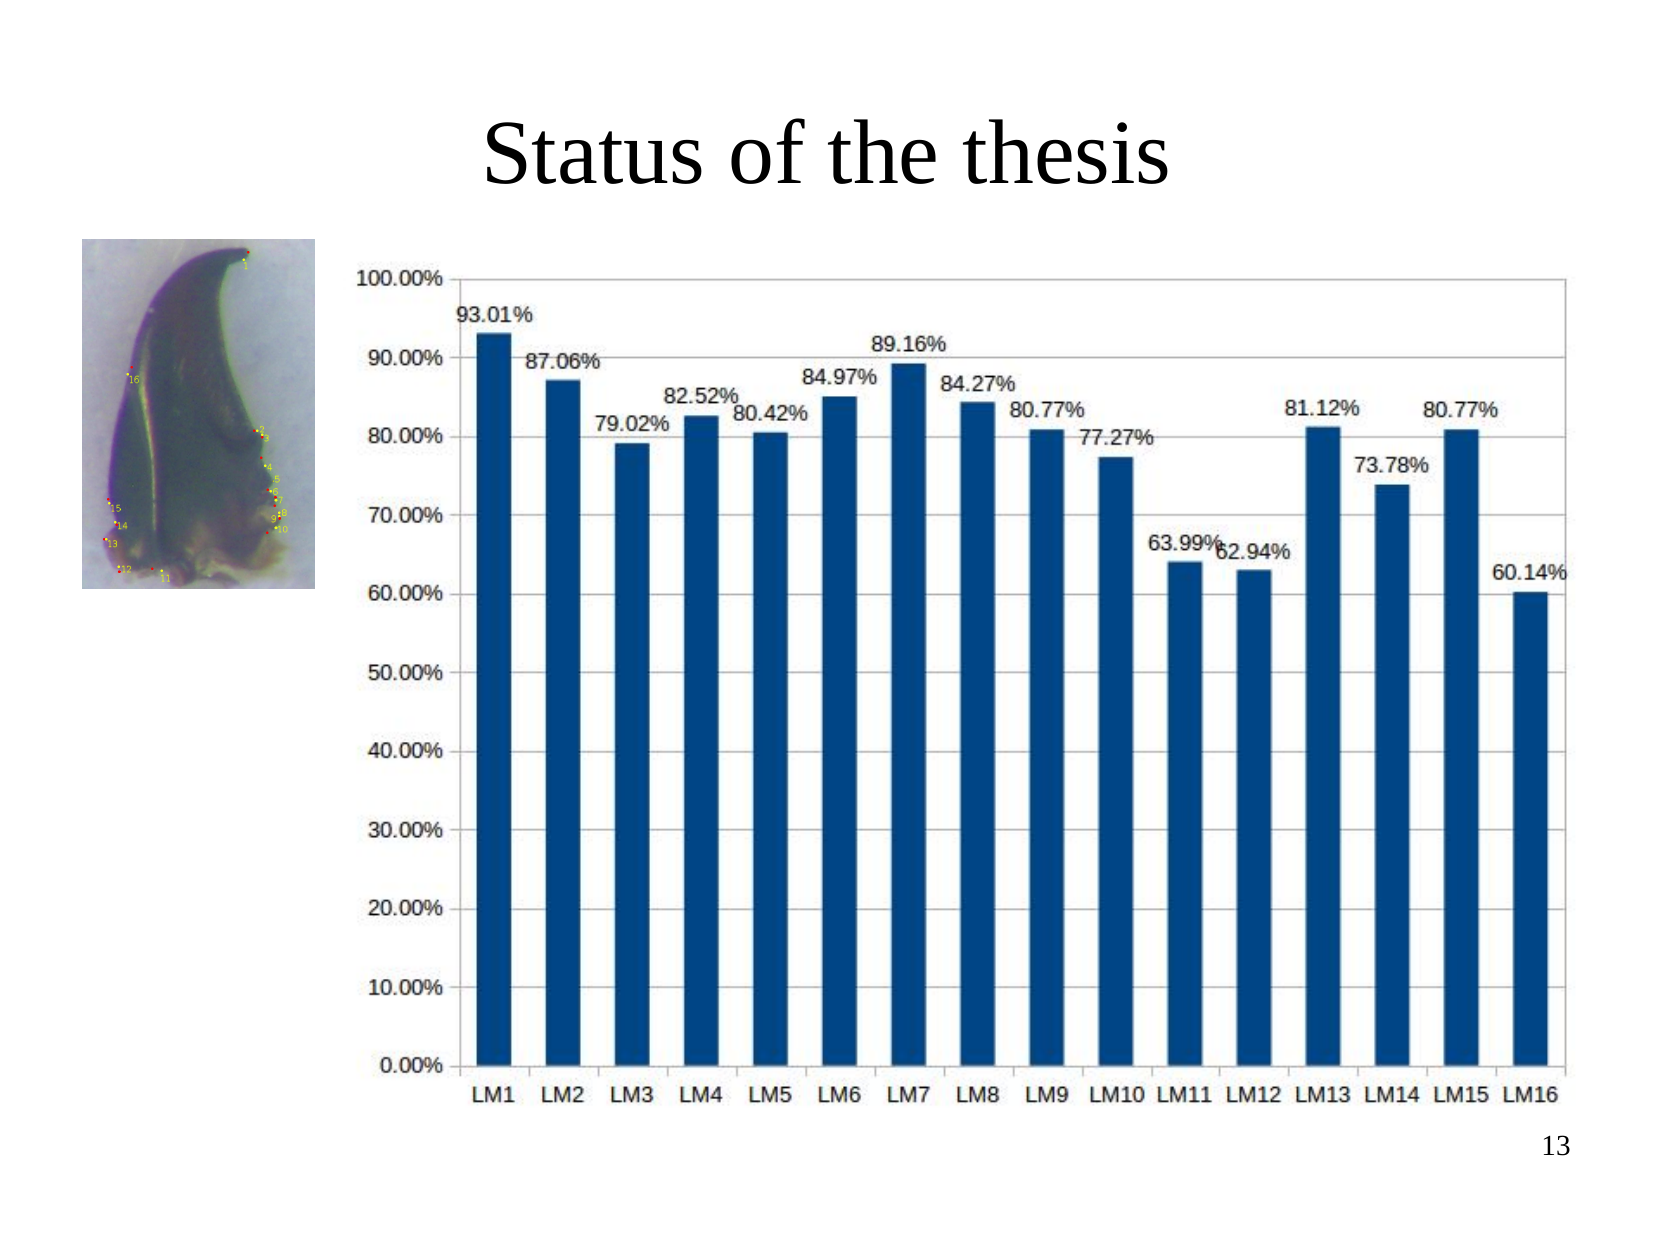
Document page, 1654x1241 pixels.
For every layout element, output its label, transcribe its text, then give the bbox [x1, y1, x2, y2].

title Status of the thesis [82, 49, 1571, 257]
picture [82, 239, 315, 589]
picture [330, 248, 1591, 1126]
